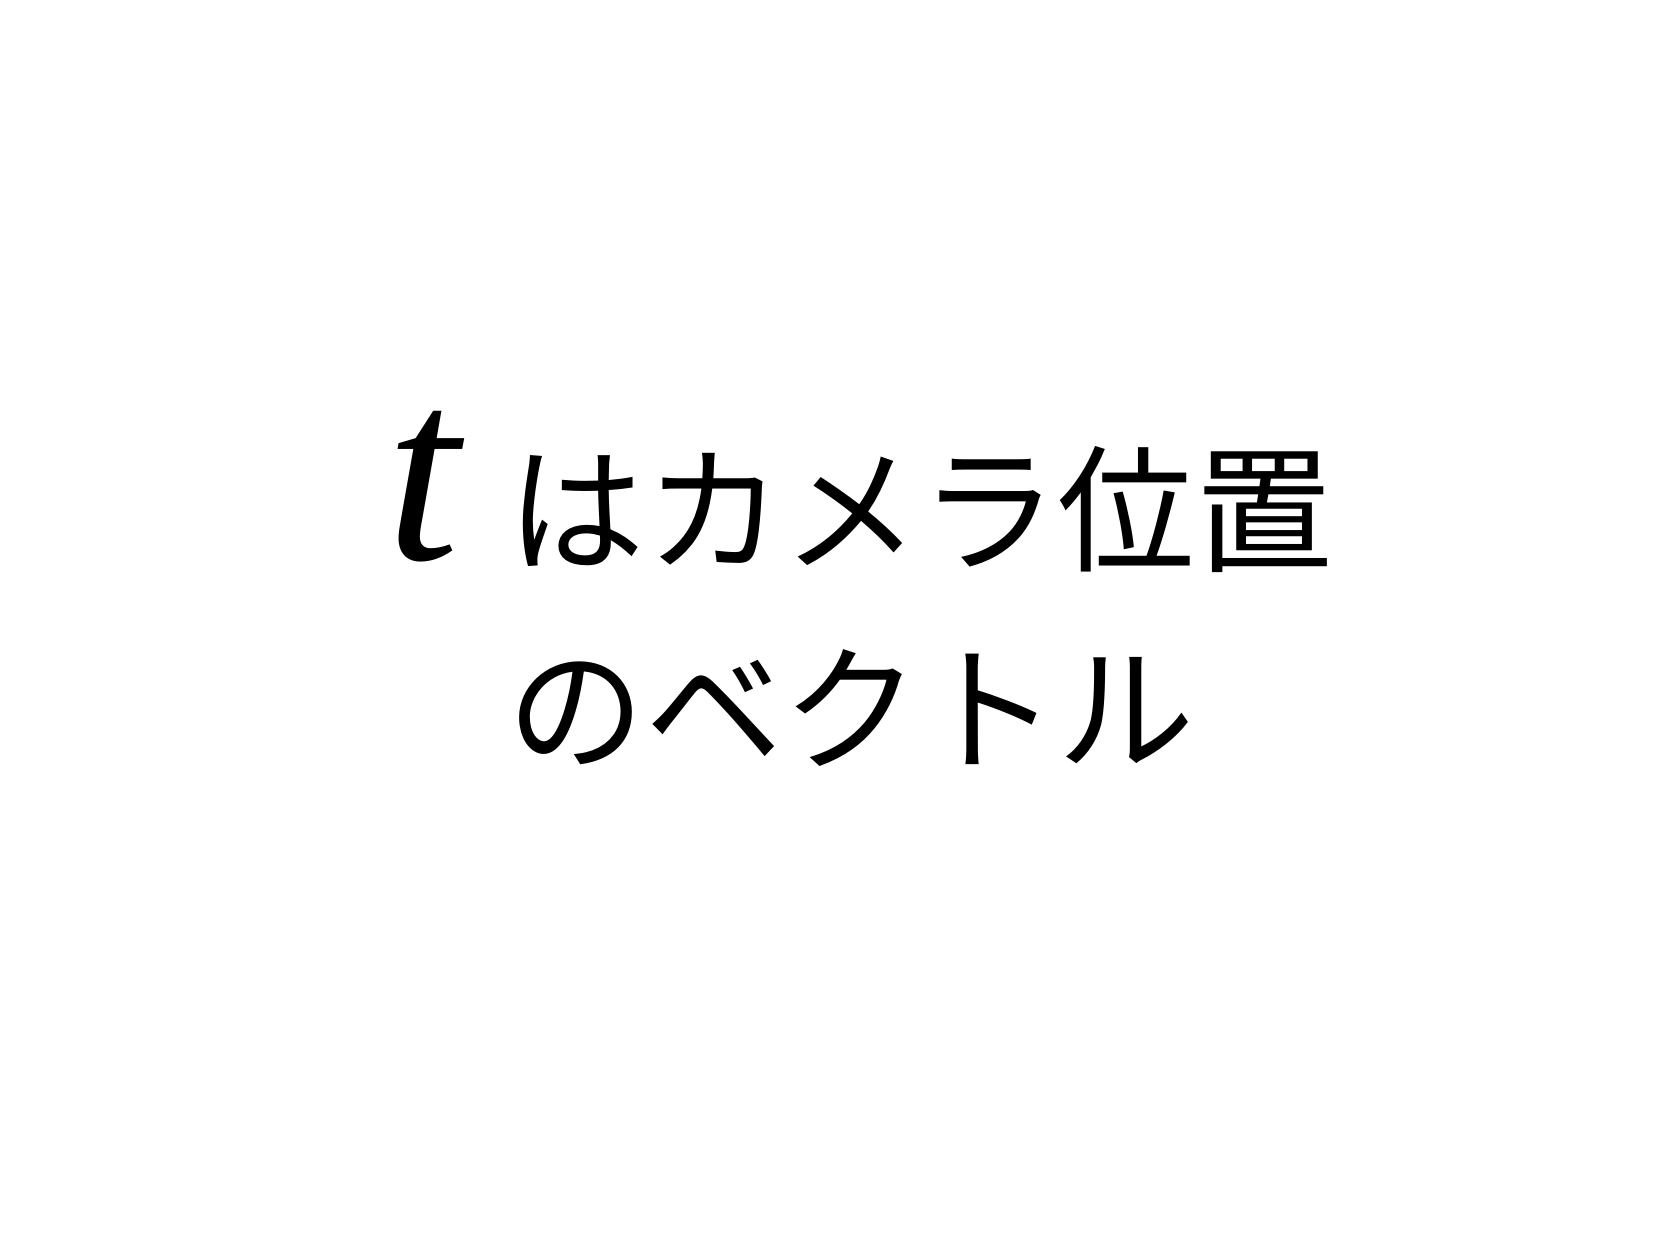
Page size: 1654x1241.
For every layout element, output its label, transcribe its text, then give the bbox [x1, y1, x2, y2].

title はカメラ位置のベクトル [507, 394, 1459, 808]
chart [378, 324, 485, 617]
